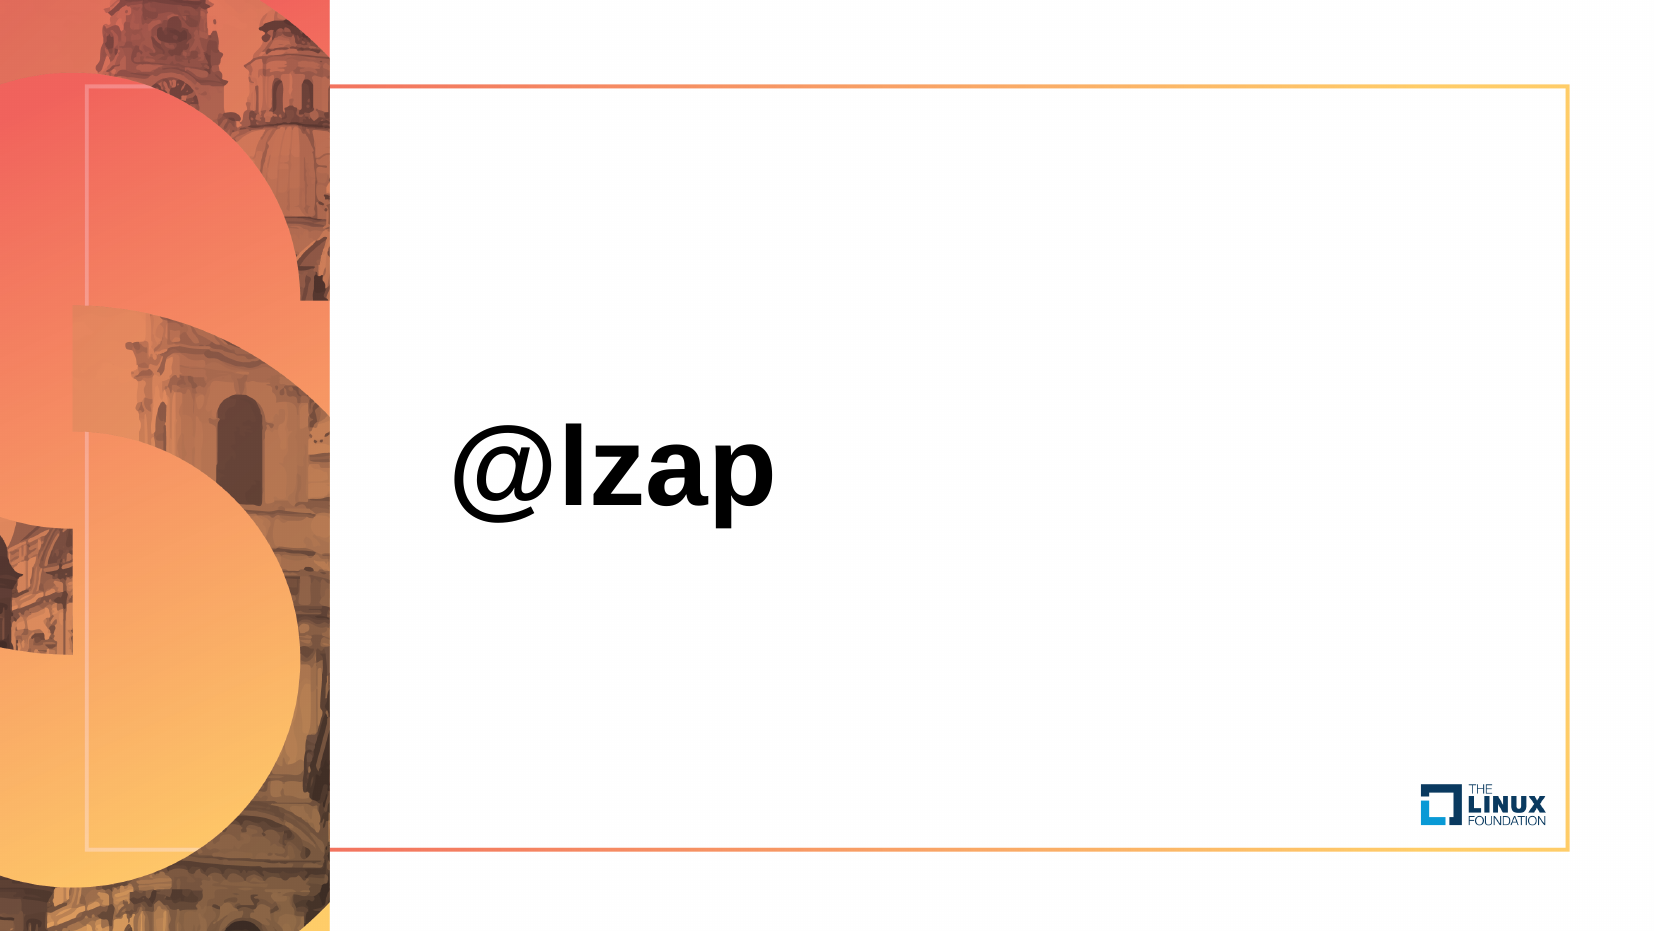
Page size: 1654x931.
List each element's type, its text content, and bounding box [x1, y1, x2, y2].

picture [0, 0, 1654, 931]
list @lzap [377, 200, 1477, 733]
